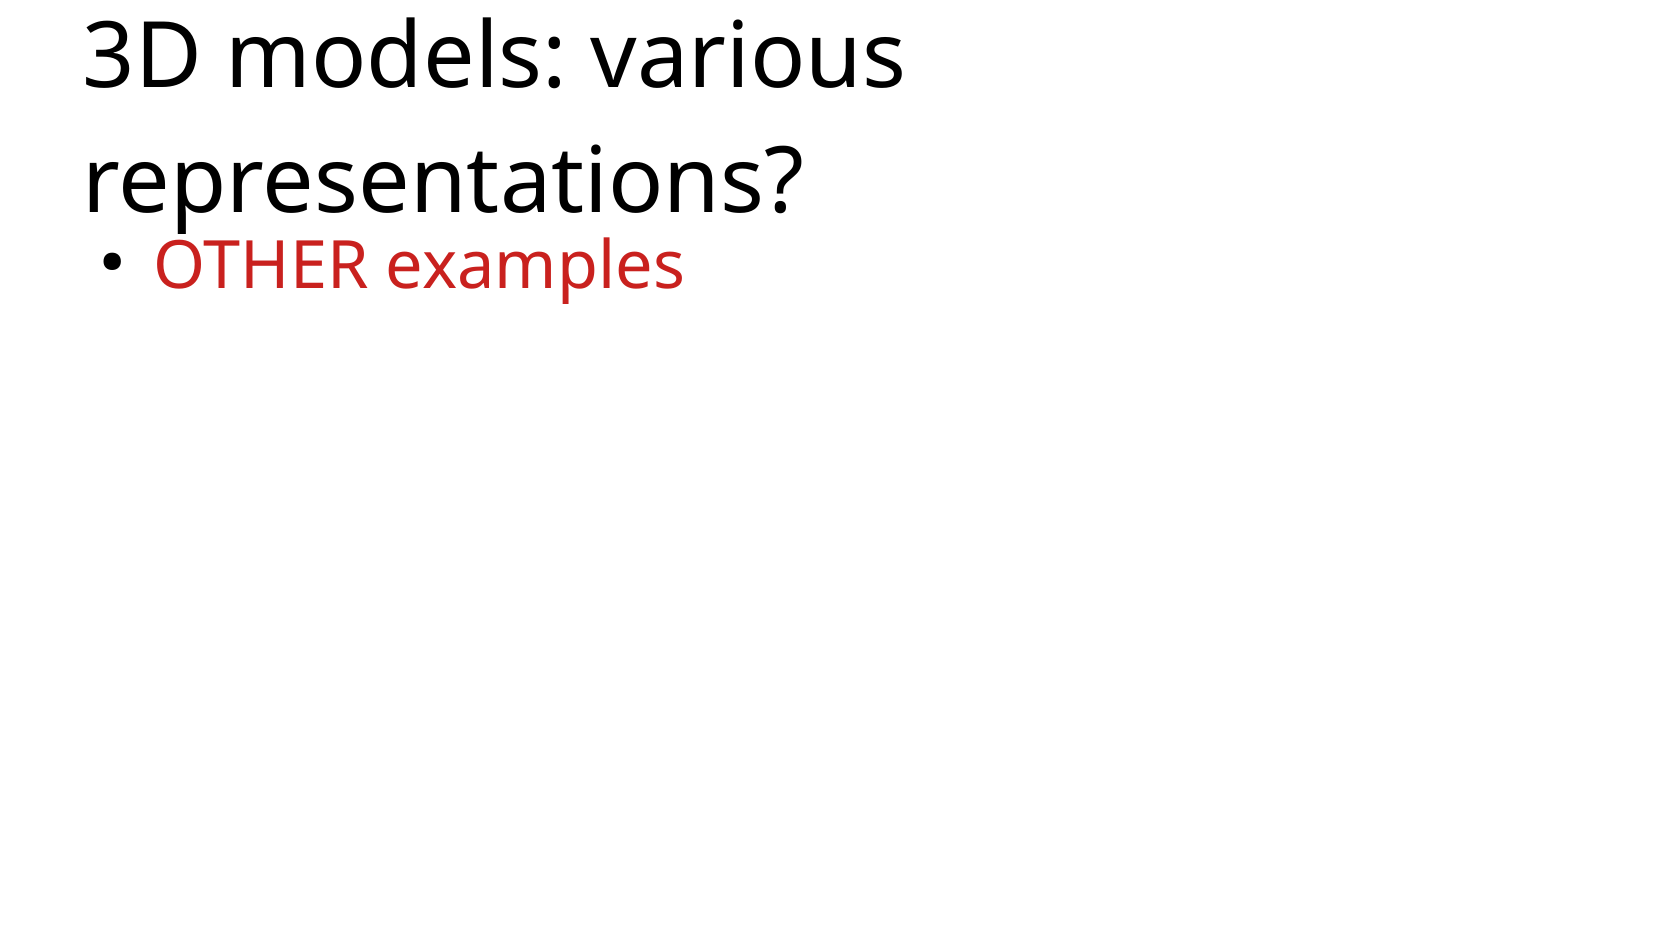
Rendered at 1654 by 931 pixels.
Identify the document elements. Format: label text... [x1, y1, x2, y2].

list OTHER examples [82, 217, 1571, 758]
title 3D models: various representations? [82, 37, 1571, 193]
